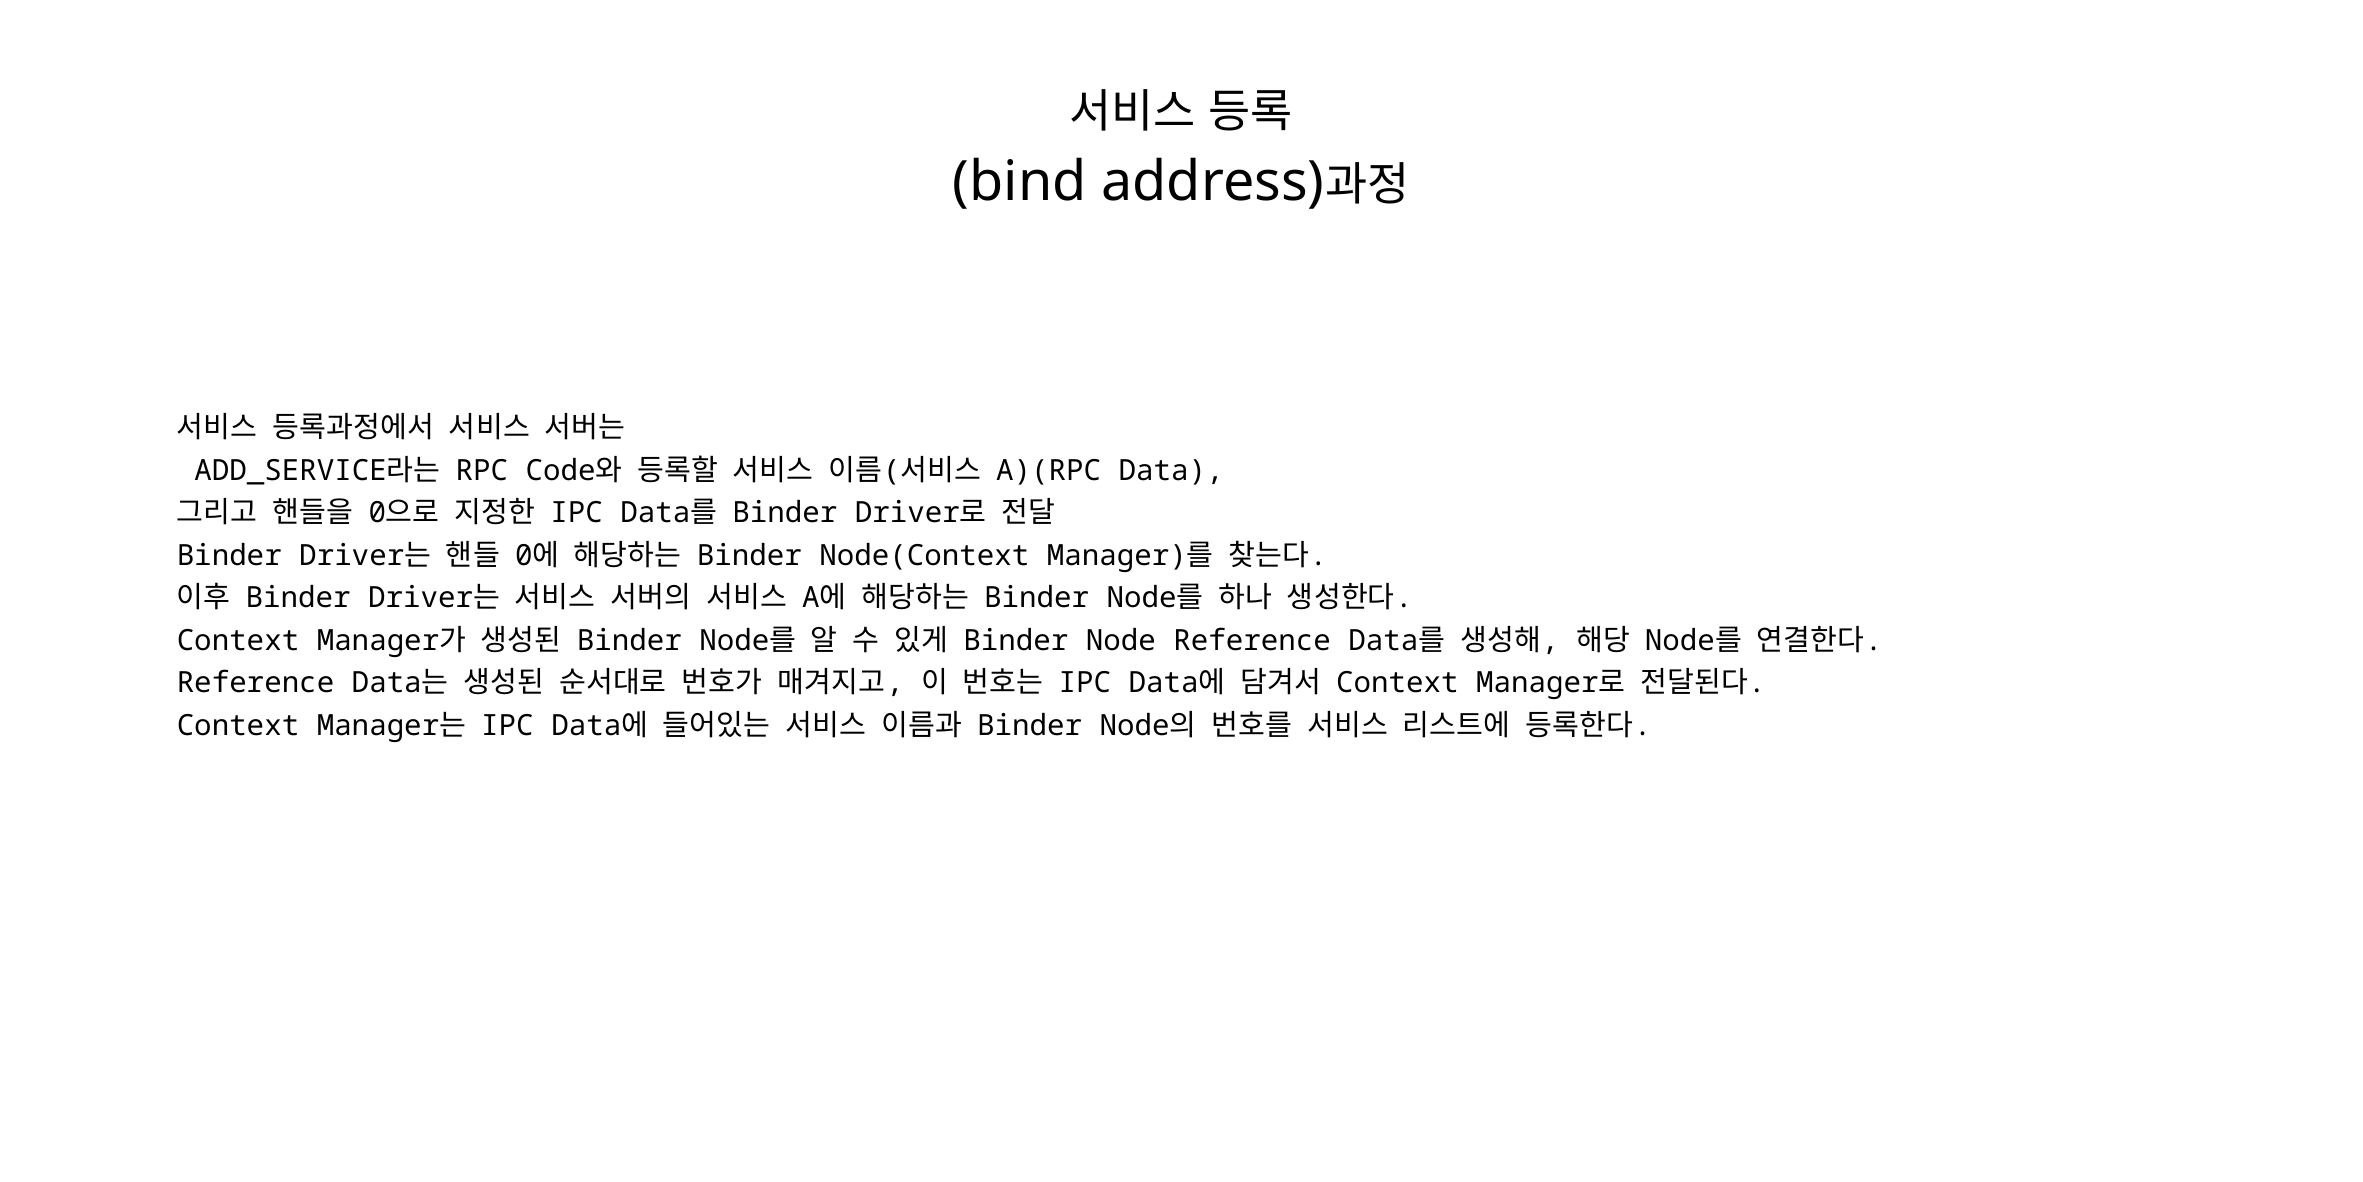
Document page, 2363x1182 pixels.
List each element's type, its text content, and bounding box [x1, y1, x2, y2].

title 서비스 등록 (bind address)과정 [118, 47, 2245, 245]
text_box 서비스 등록과정에서 서비스 서버는 ADD_SERVICE라는 RPC Code와 등록할 서비스 이름(서비스 A)(RPC Data), 그리고 핸들을 0으로 지정한 IPC Data를 Binder Driver로 전달 Binder Driver는 핸들 0에 해당하는 Binder Node(Context Manager)를 찾는다. 이후 Binder Driver는 서비스 서버의 서비스 A에 해당하는 Binder Node를 하나 생성한다. Context Manager가 생성된 Binder Node를 알 수 있게 Binder Node Reference Data를 생성해, 해당 Node를 연결한다. Reference Data는 생성된 순서대로 번호가 매겨지고, 이 번호는 IPC Data에 담겨서 Context Manager로 전달된다. Context Manager는 IPC Data에 들어있는 서비스 이름과 Binder Node의 번호를 서비스 리스트에 등록한다. [162, 245, 1865, 603]
